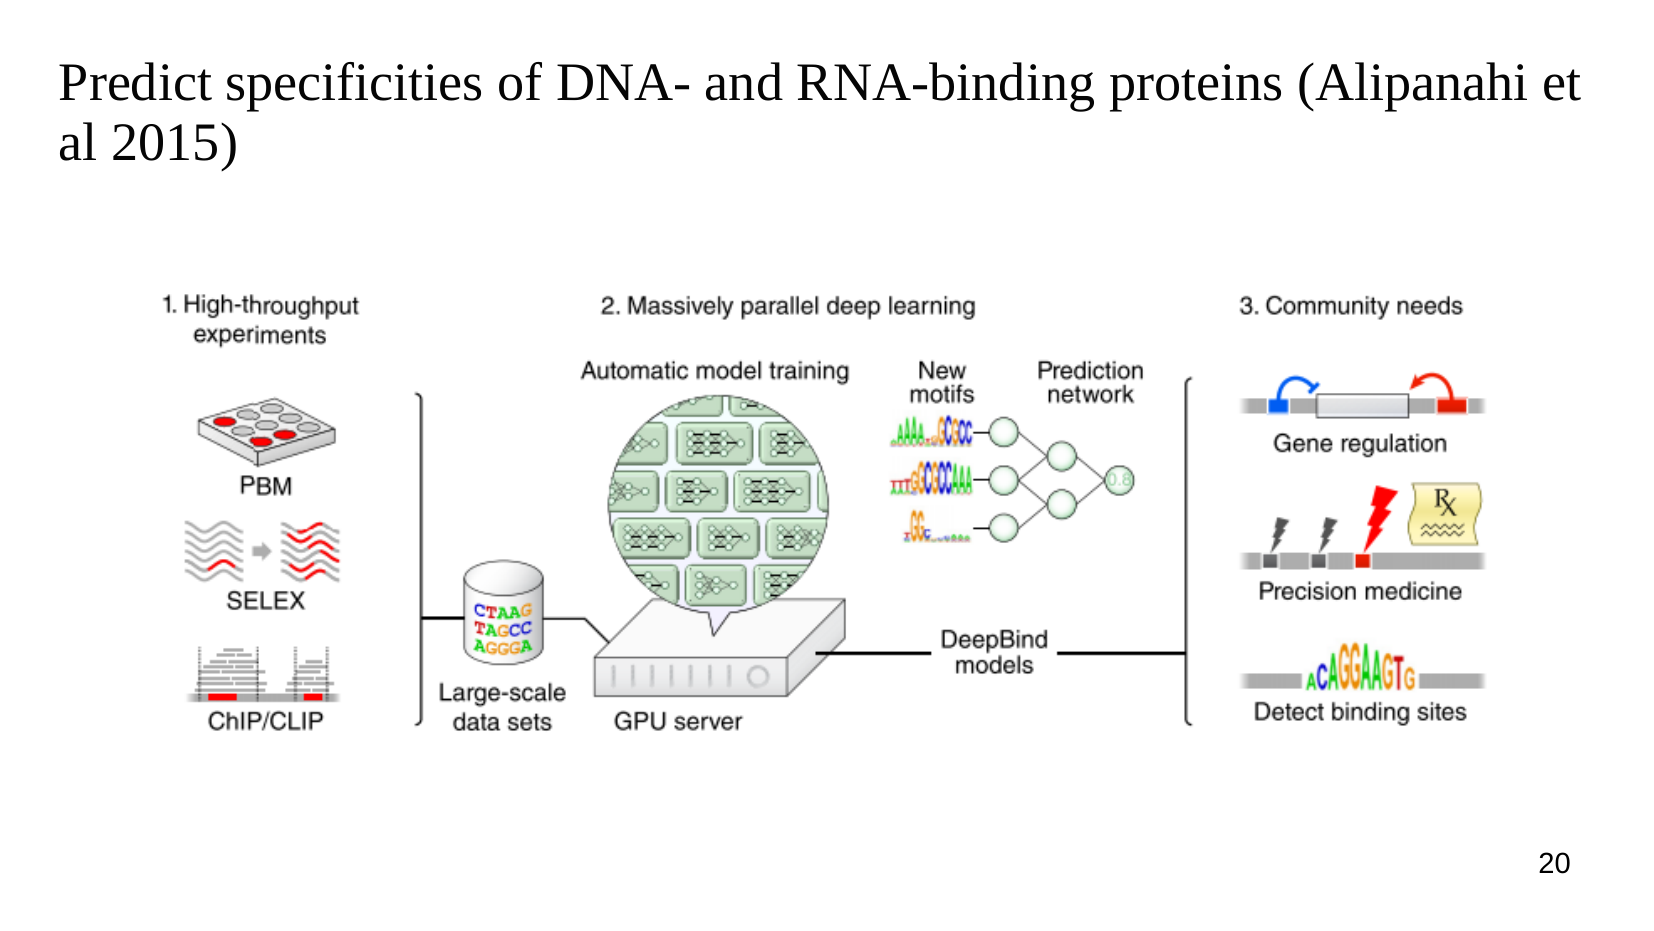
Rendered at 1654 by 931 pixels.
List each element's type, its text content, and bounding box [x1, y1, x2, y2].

picture [118, 236, 1512, 756]
title Predict specificities of DNA- and RNA-binding proteins (Alipanahi et al 2015) [59, 35, 1595, 189]
